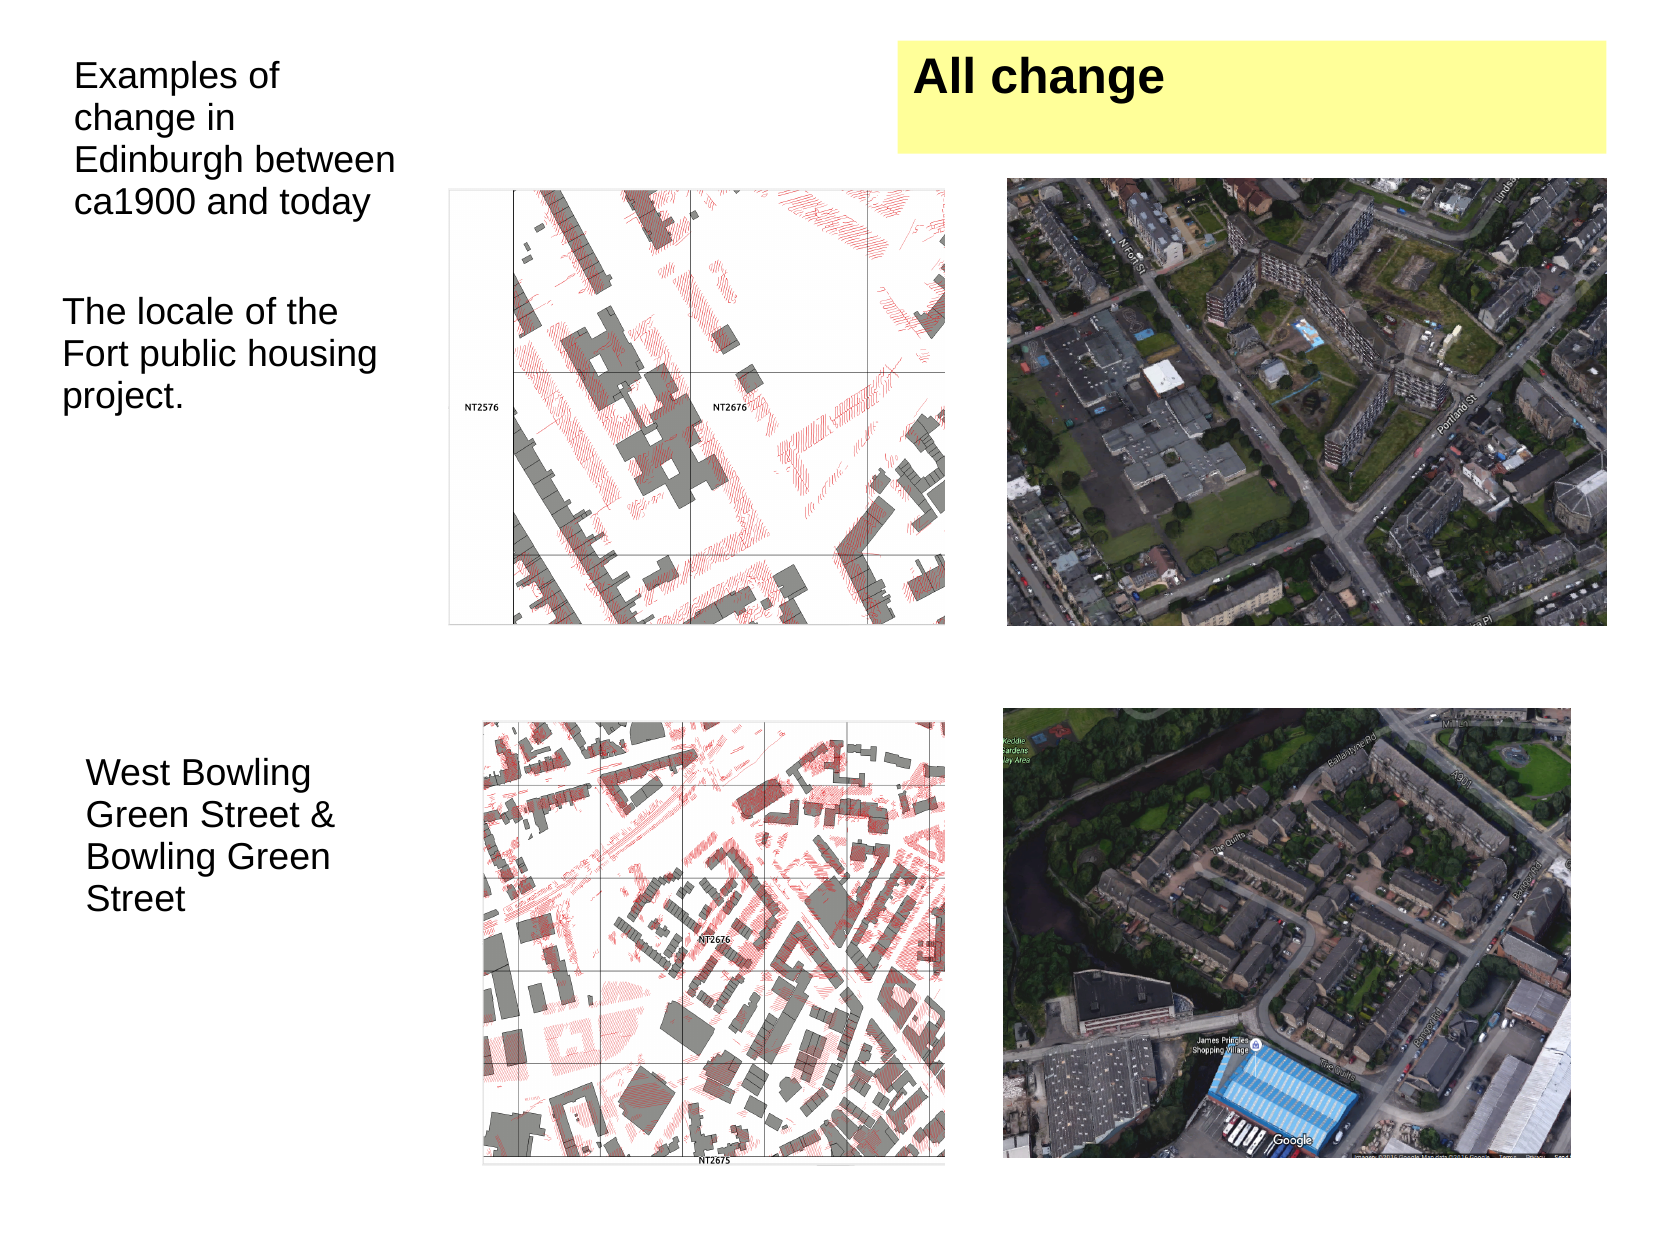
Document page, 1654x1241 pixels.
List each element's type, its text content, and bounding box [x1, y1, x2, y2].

picture [448, 188, 945, 626]
text_box West Bowling Green Street & Bowling Green Street [70, 744, 426, 981]
picture [1003, 708, 1571, 1158]
text_box Examples of change in Edinburgh between ca1900 and today [59, 47, 414, 284]
text_box The locale of the Fort public housing project. [47, 283, 402, 520]
picture [1007, 178, 1607, 626]
picture [482, 720, 945, 1166]
text_box All change [897, 40, 1607, 154]
